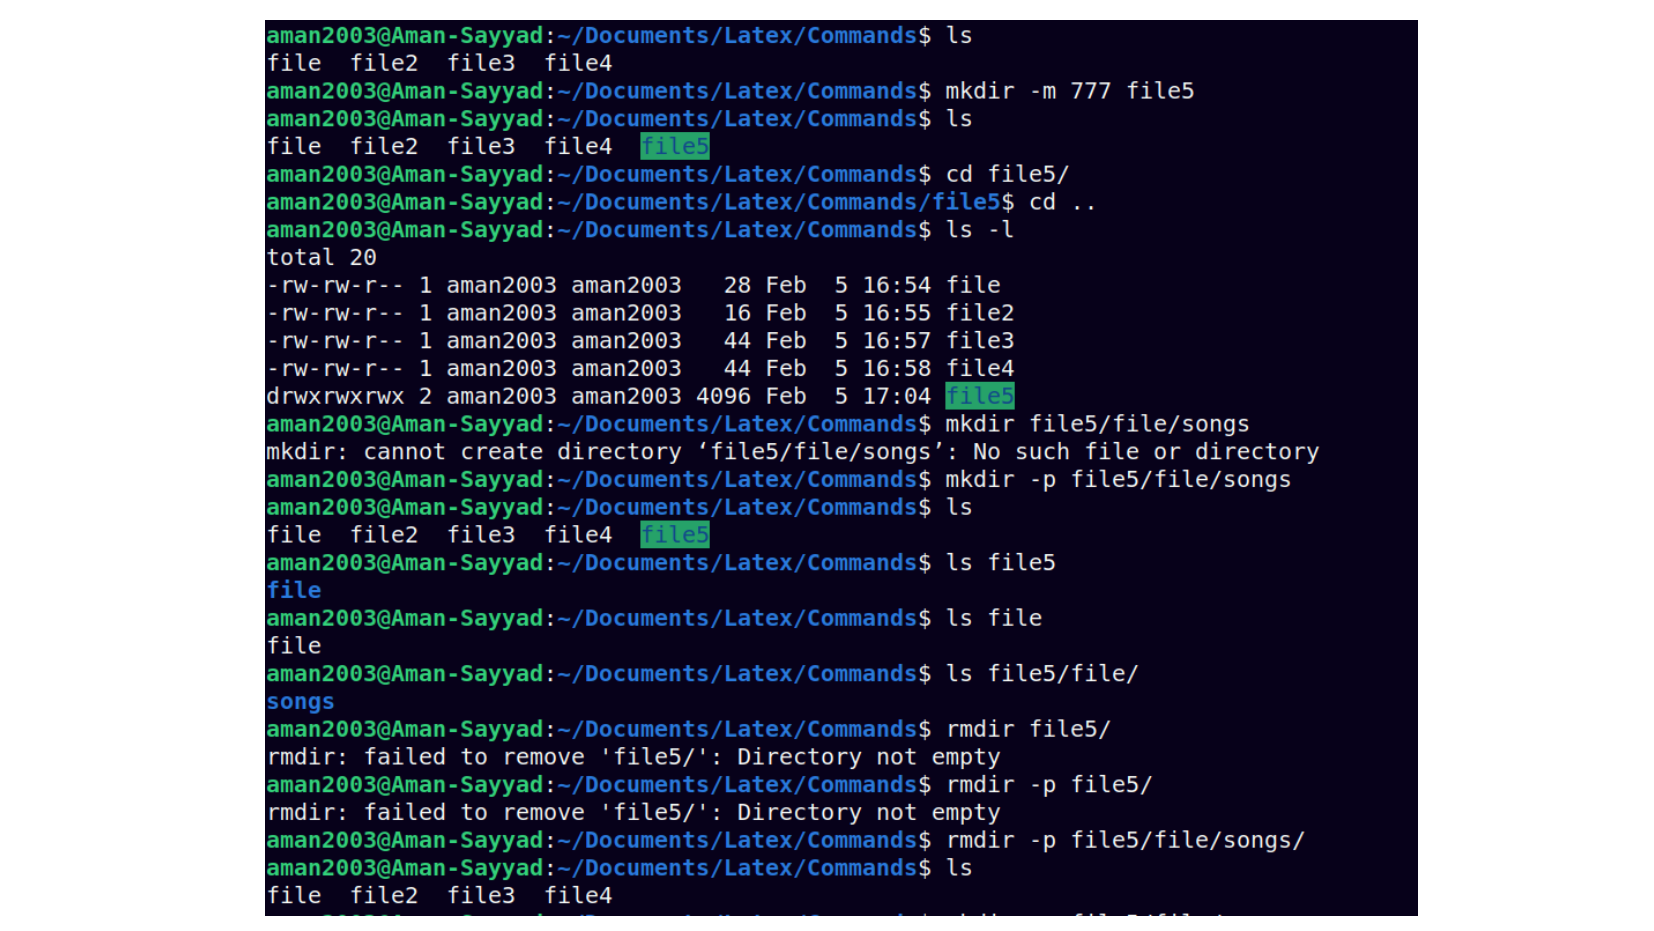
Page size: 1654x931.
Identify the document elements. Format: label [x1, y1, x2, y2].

picture [265, 20, 1418, 916]
